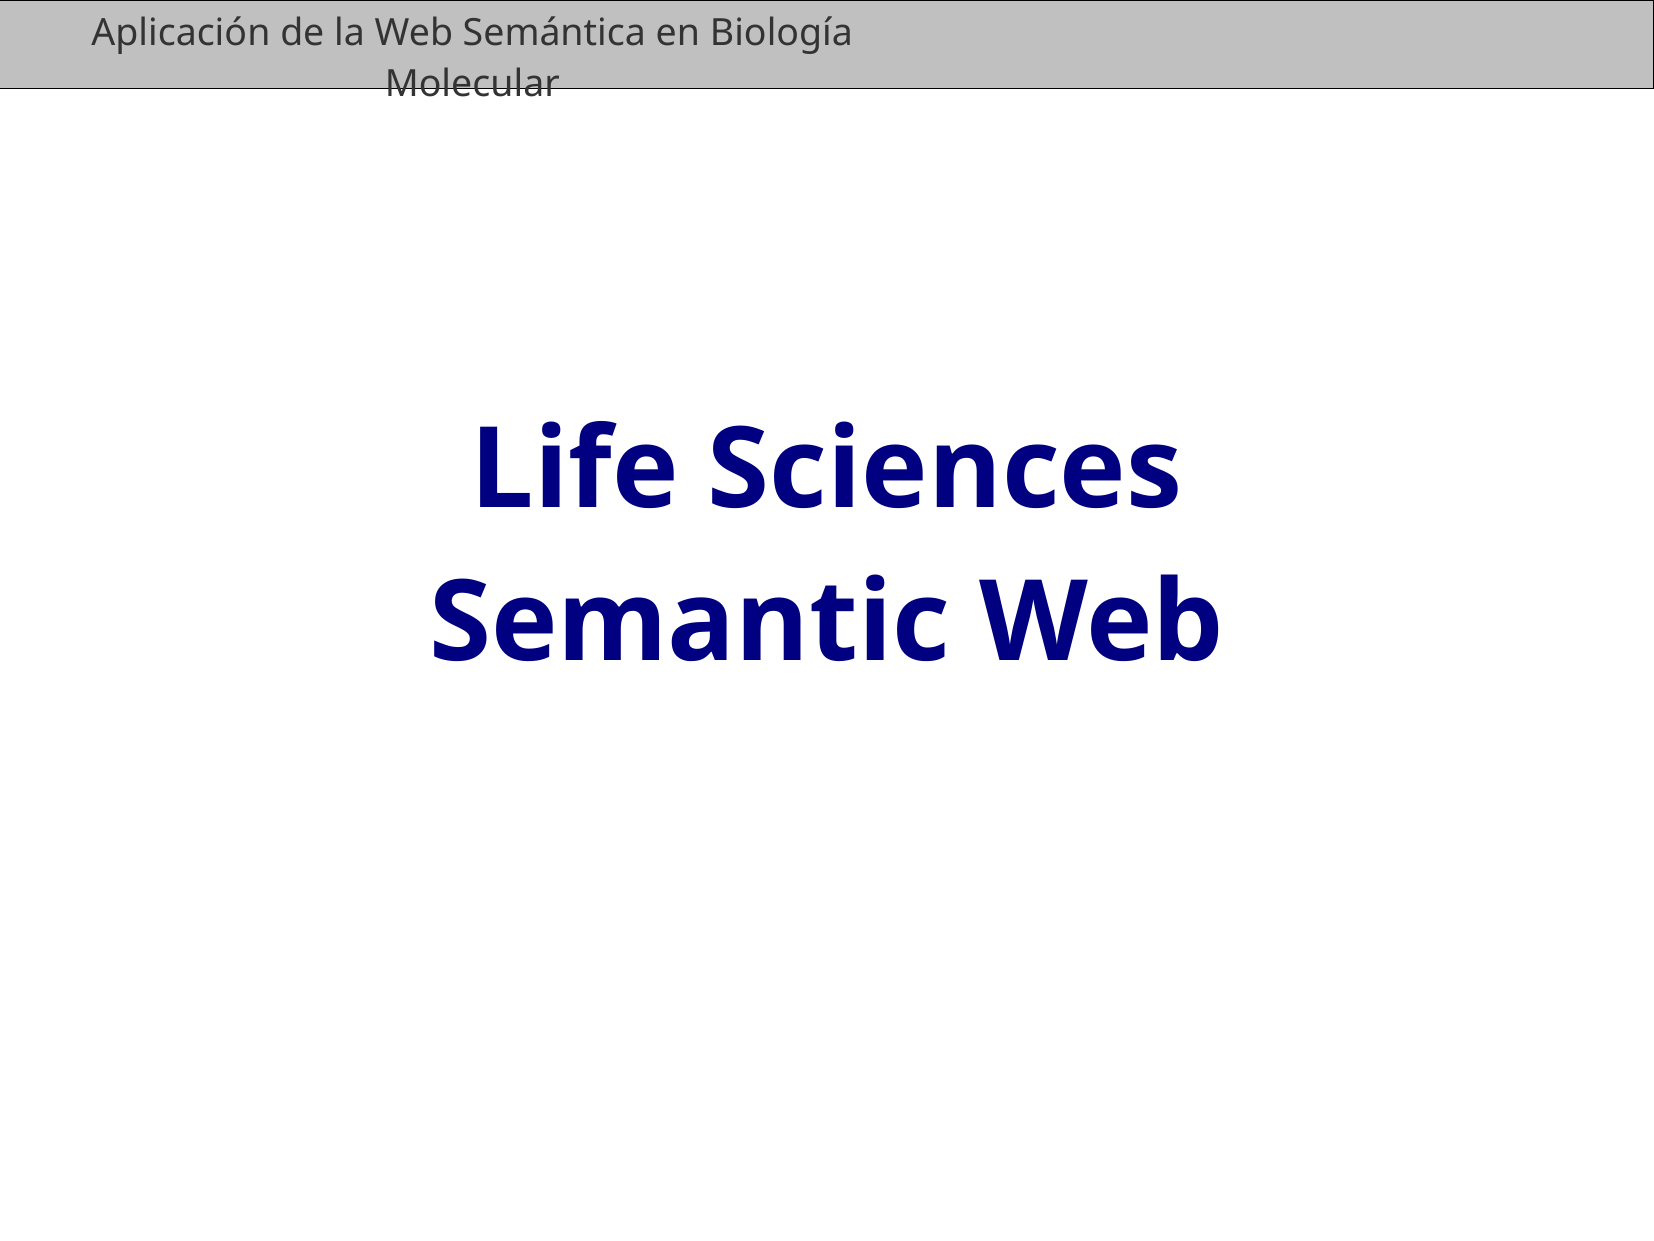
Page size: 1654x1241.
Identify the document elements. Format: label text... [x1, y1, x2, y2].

text_box Aplicación de la Web Semántica en Biología Molecular [0, 23, 945, 89]
text_box [0, 0, 1654, 89]
text_box Life Sciences Semantic Web [206, 381, 1447, 699]
